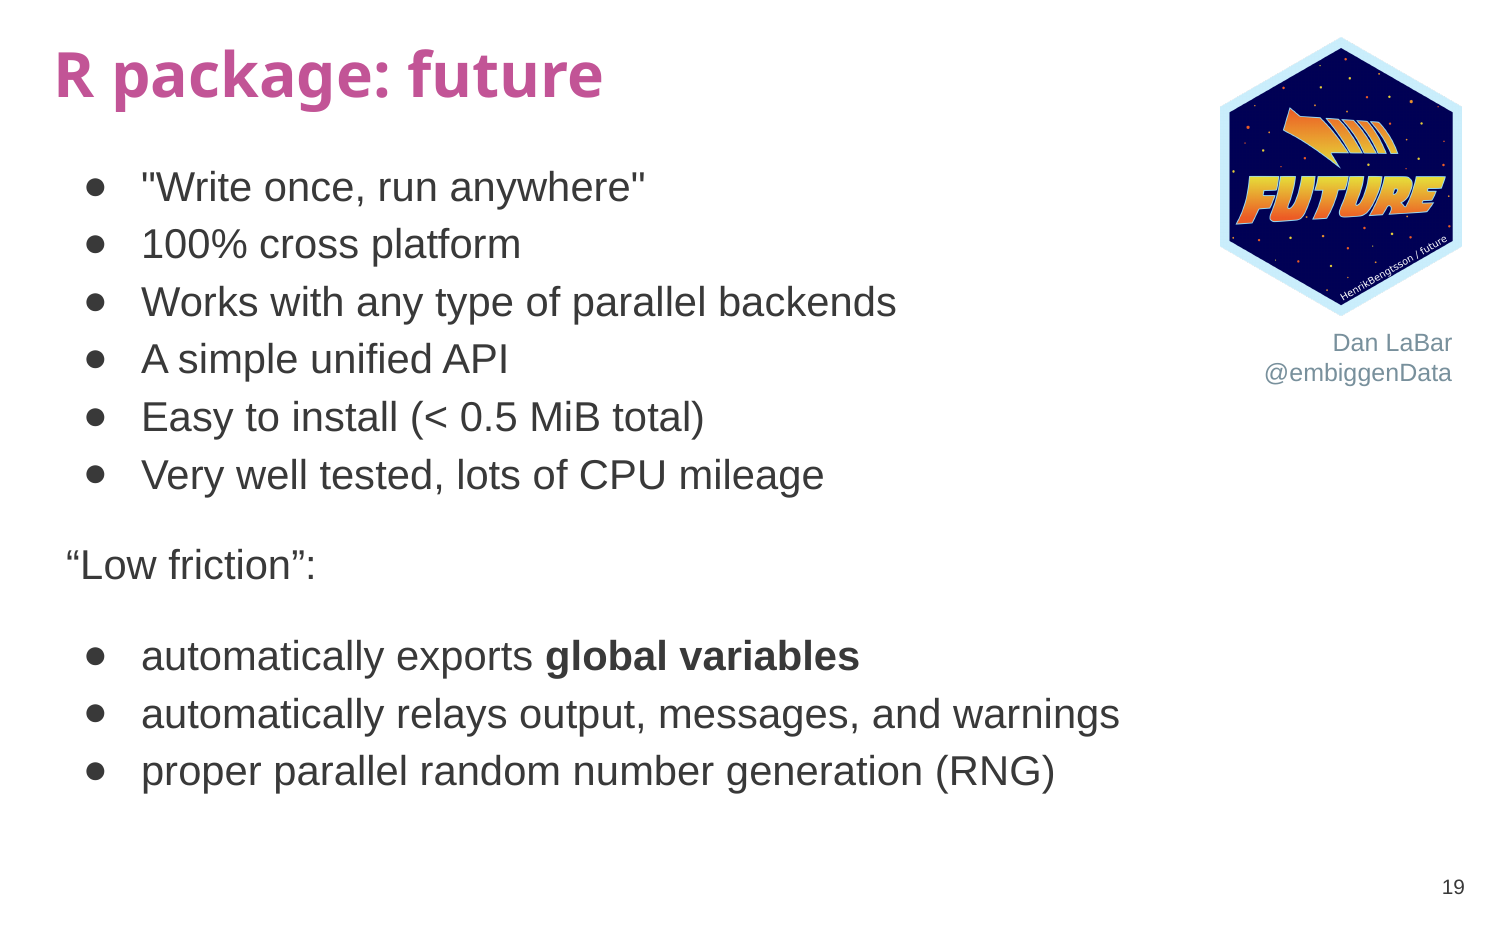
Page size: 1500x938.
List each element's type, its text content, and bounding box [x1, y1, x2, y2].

text_box Dan LaBar @embiggenData [1214, 311, 1468, 395]
picture [1220, 37, 1462, 311]
slide_number <number> [1389, 849, 1480, 922]
title R package: future [38, 20, 1463, 136]
list "Write once, run anywhere" 100% cross platform Works with any type of parallel backends A simple unified API Easy to install (< 0.5 MiB total) Very well tested, lots of CPU mileage “Low friction”: automatically exports global variables automatically relays output, messages, and warnings proper parallel random number generation (RNG) [51, 137, 1449, 873]
